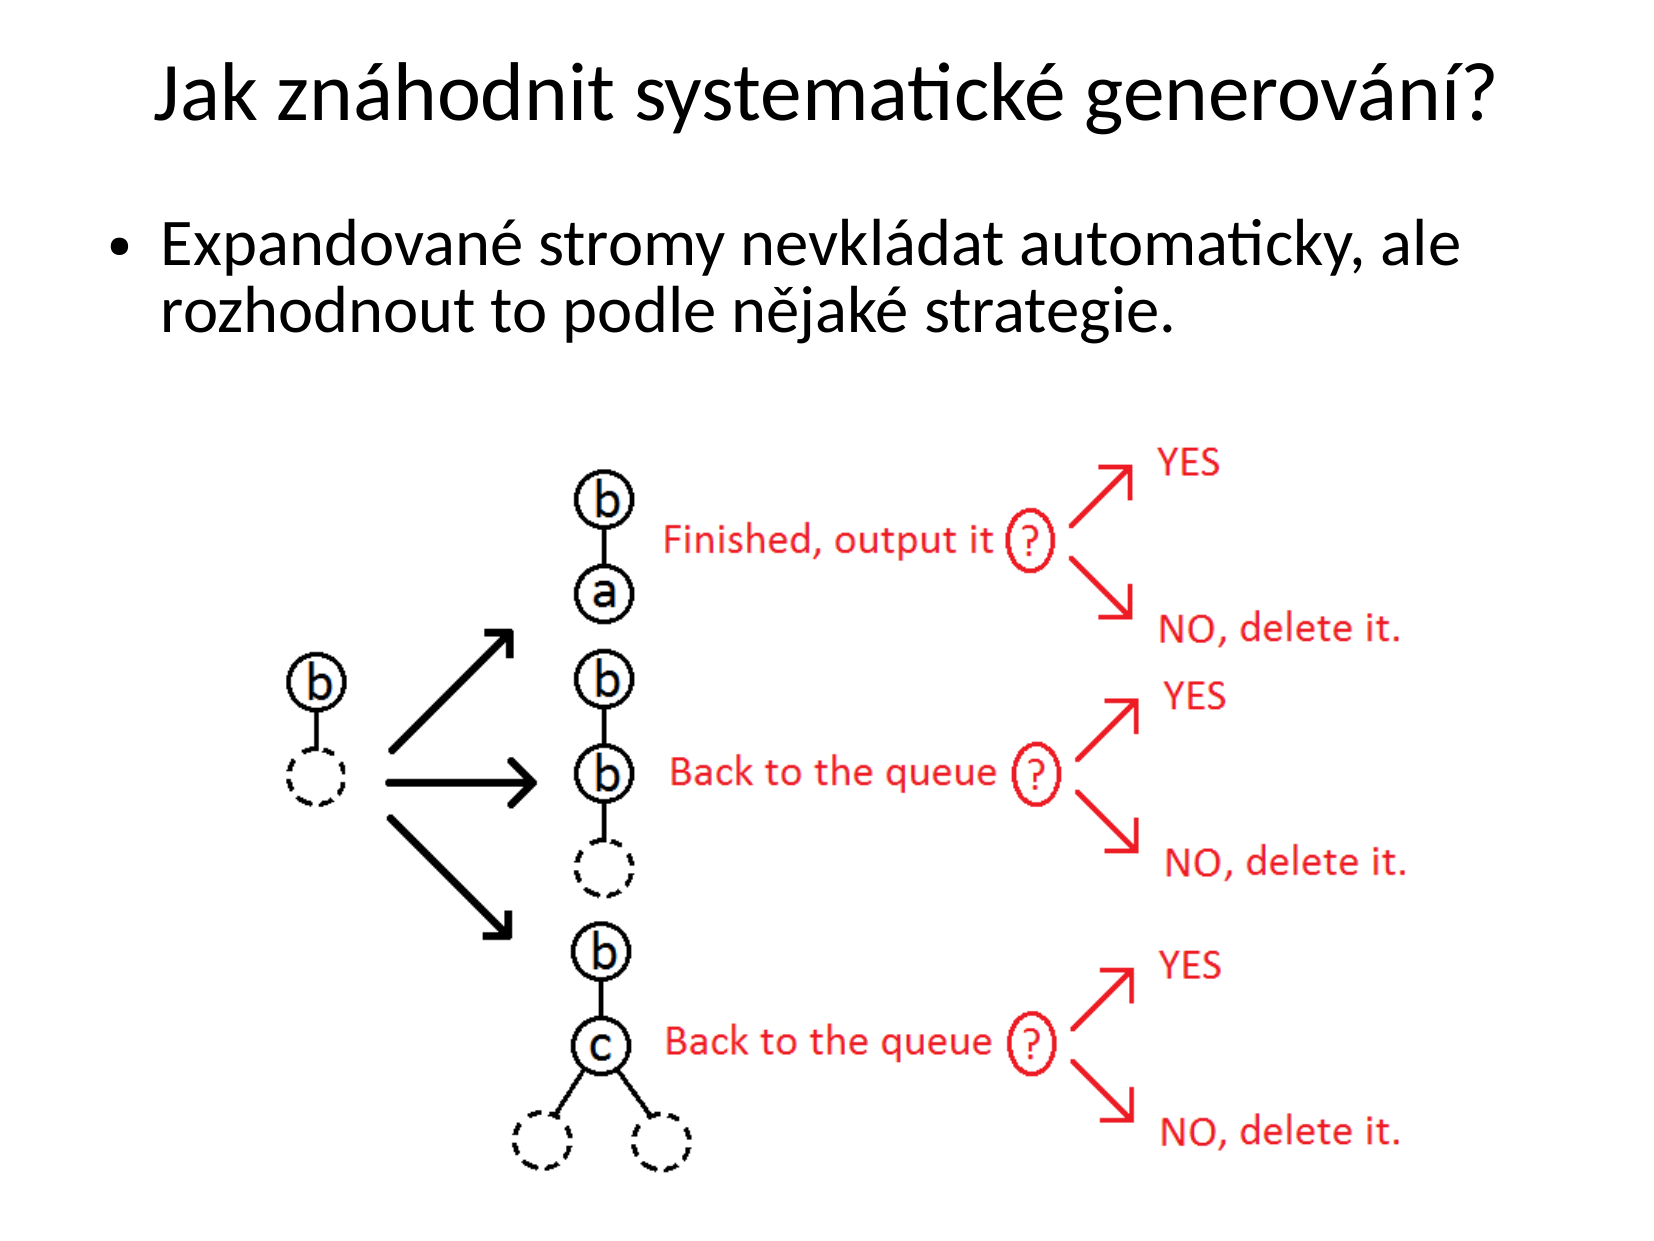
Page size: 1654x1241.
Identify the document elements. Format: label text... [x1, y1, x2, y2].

title Jak znáhodnit systematické generování? [82, 48, 1571, 151]
picture [251, 434, 1425, 1191]
list Expandované stromy nevkládat automaticky, ale rozhodnout to podle nějaké strategie. [90, 215, 1546, 421]
